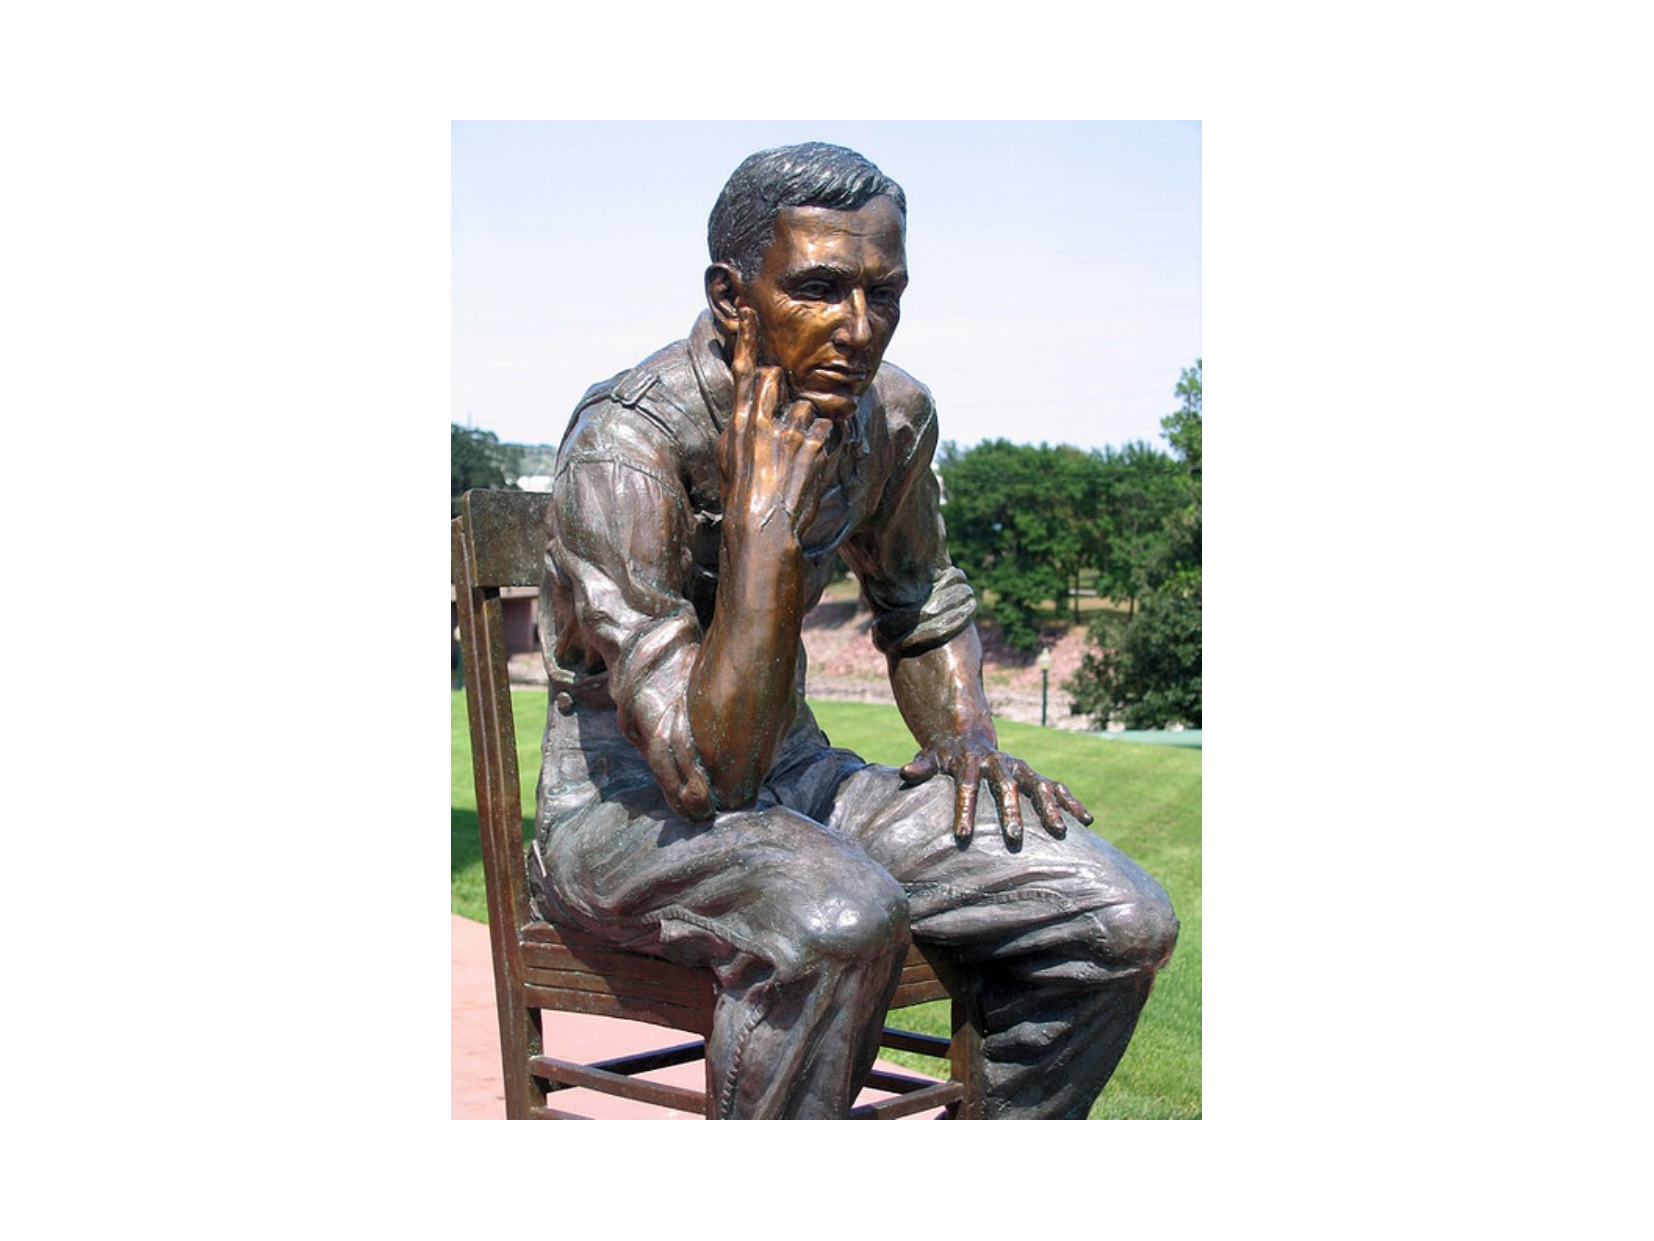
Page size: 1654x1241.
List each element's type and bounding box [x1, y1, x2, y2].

picture [451, 120, 1202, 1121]
